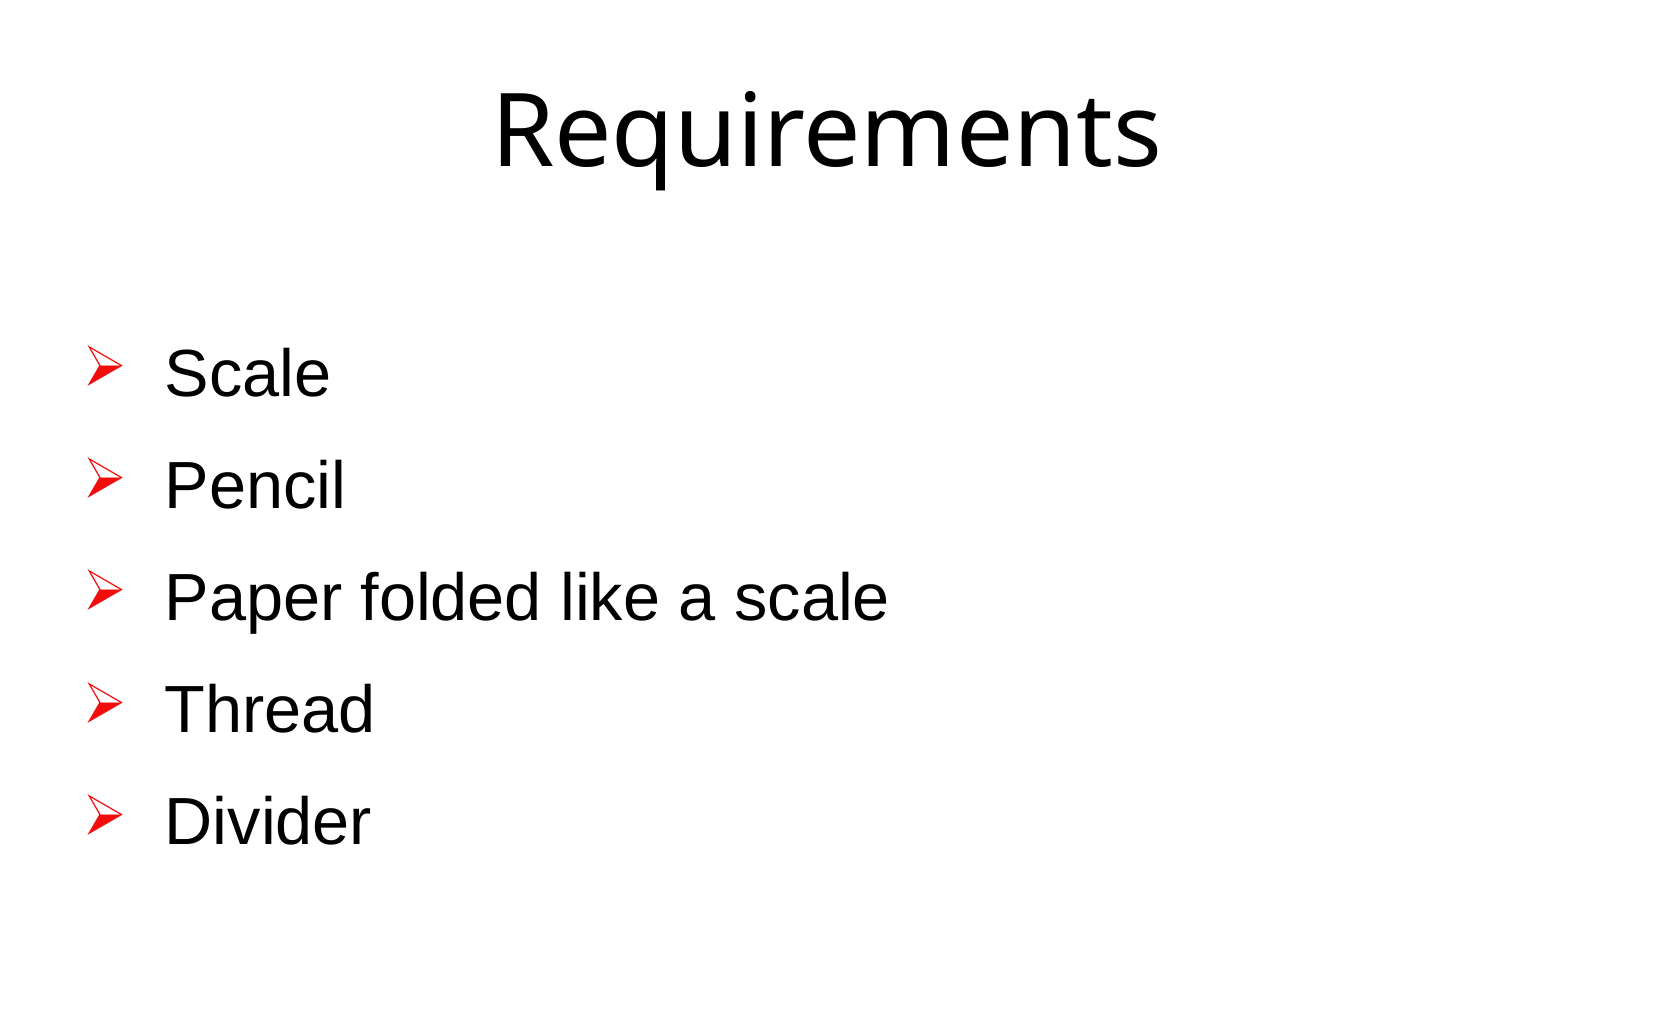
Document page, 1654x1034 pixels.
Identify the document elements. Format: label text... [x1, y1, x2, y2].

subtitle Scale Pencil Paper folded like a scale Thread Divider [82, 271, 1571, 886]
title Requirements [82, 41, 1571, 214]
